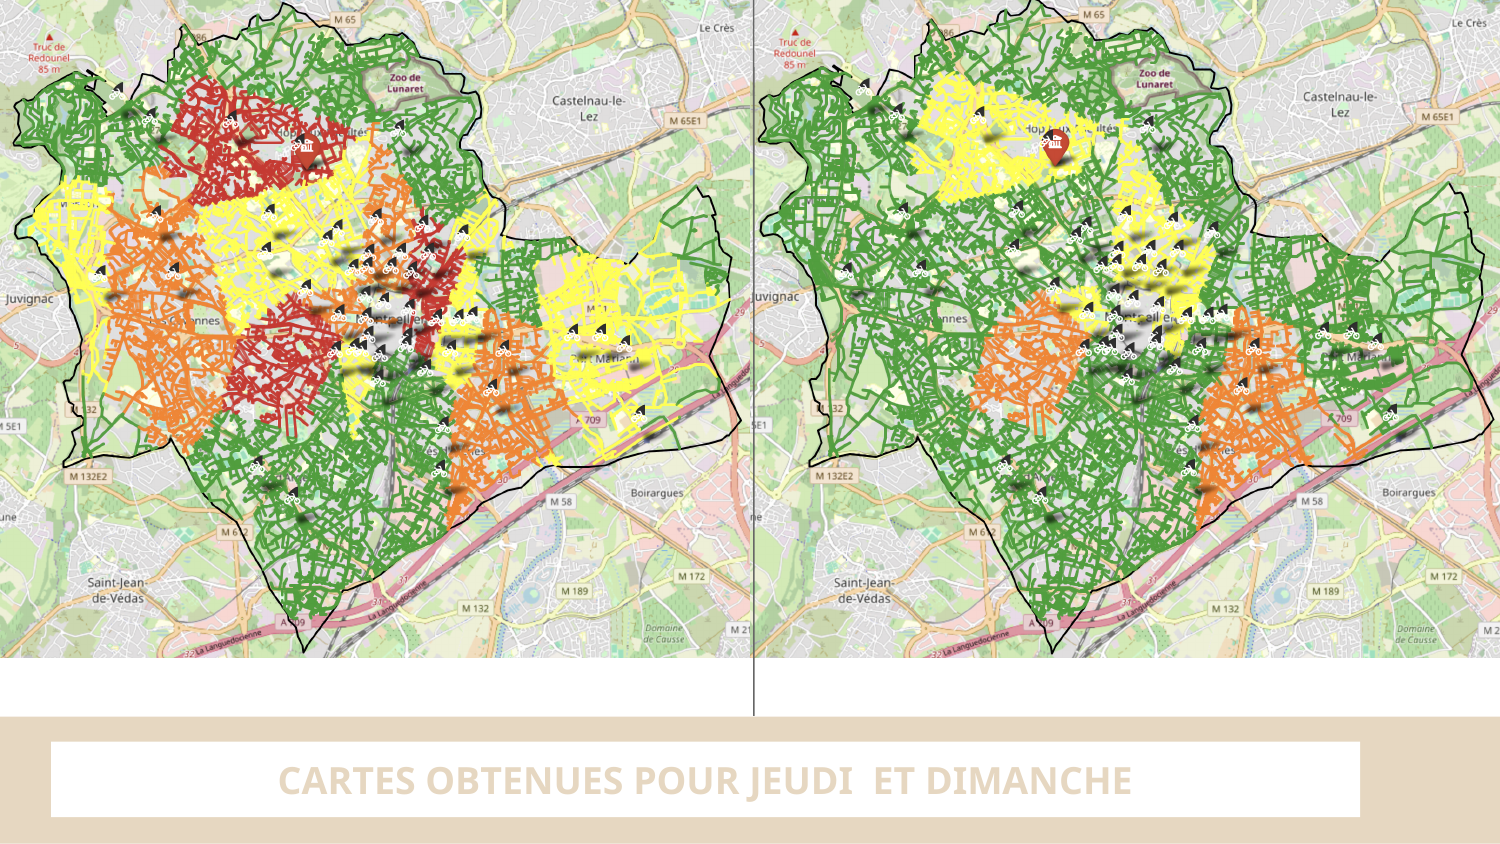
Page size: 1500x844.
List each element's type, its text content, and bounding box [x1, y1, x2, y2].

picture [755, 0, 1500, 658]
list CARTES OBTENUES POUR JEUDI ET DIMANCHE [51, 741, 1361, 818]
picture [0, 0, 753, 658]
